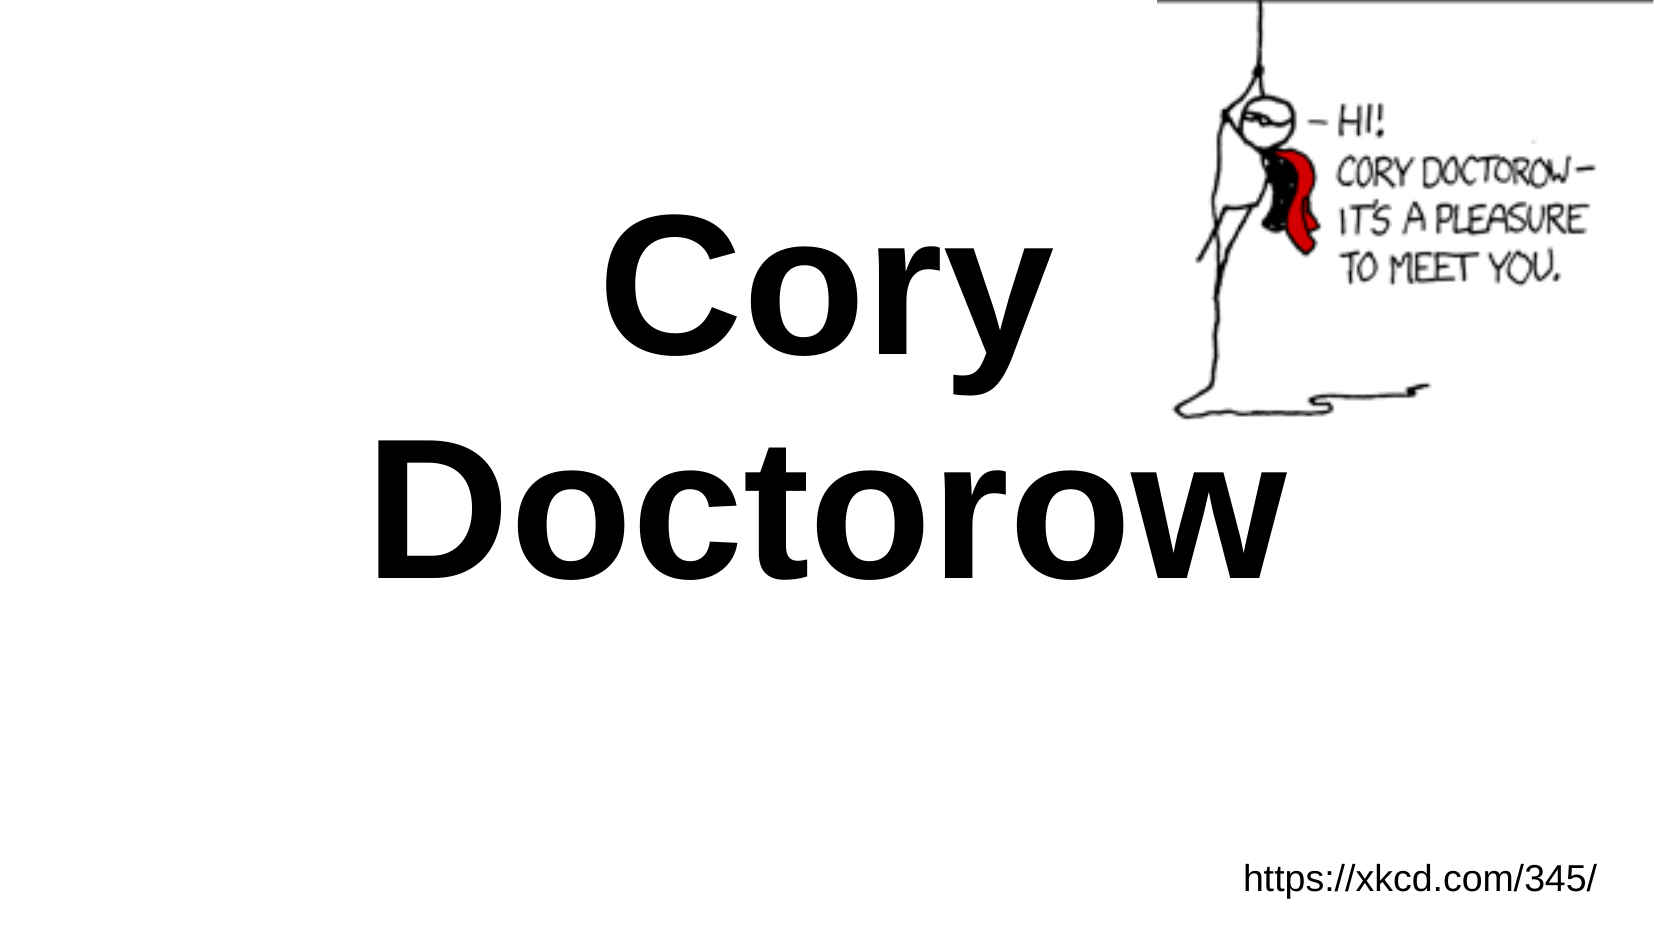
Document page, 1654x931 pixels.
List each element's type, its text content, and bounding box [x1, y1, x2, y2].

text_box https://xkcd.com/345/ [1228, 850, 1613, 908]
picture [1157, 0, 1654, 468]
subtitle Cory Doctorow [82, 37, 1571, 757]
